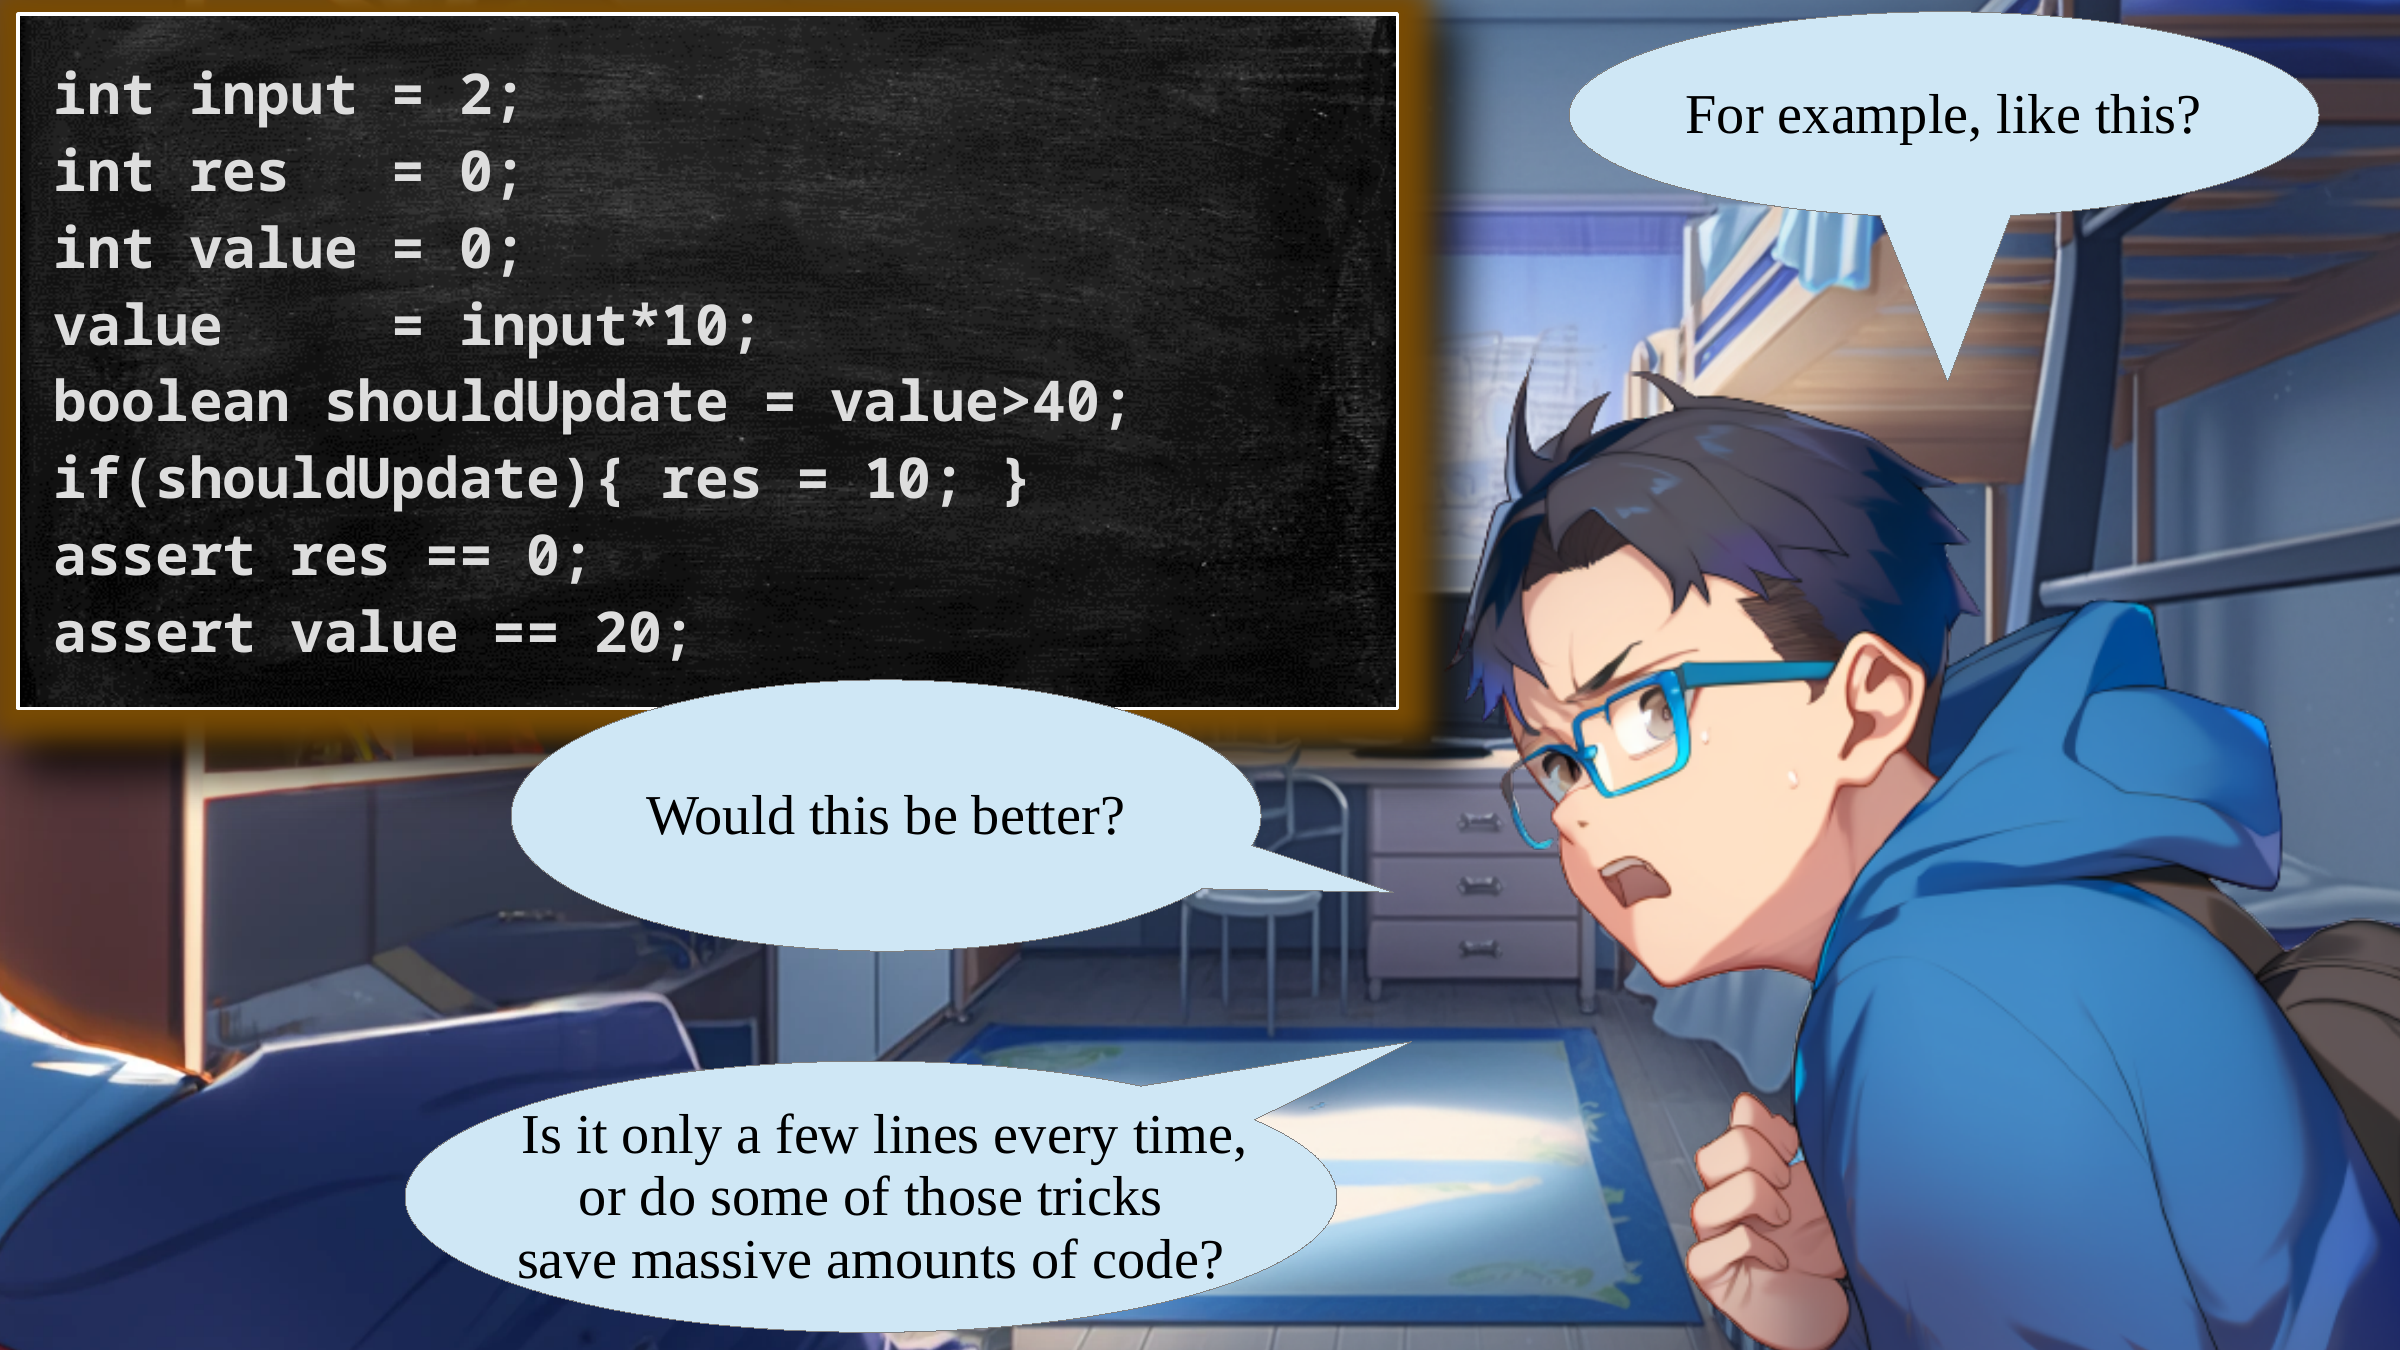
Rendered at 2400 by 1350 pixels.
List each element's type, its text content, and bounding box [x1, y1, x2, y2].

picture [0, 0, 2400, 1350]
text_box Would this be better? [511, 764, 1394, 952]
picture [19, 15, 1396, 707]
text_box int input = 2; int res = 0; int value = 0; value = input*10; boolean shouldUpdate = value>40; if(shouldUpdate){ res = 10; } assert res == 0; assert value == 20; [39, 47, 1352, 764]
text_box For example, like this? [1569, 11, 2320, 382]
text_box Is it only a few lines every time, or do some of those tricks save massive amounts of code? [405, 1041, 1412, 1333]
